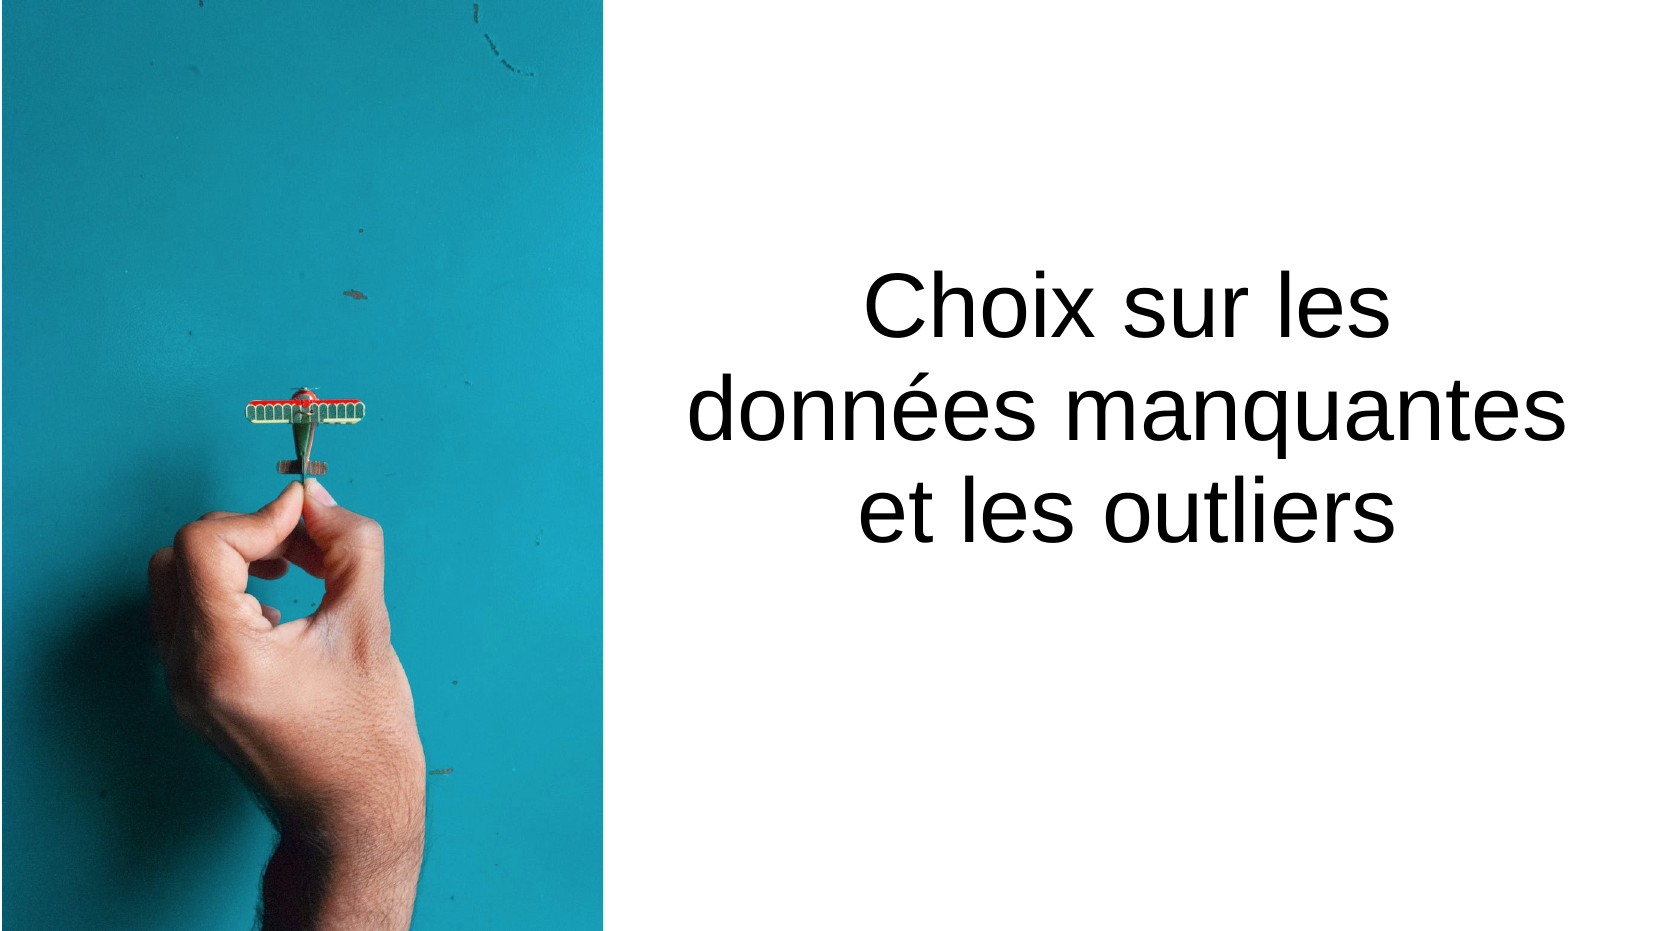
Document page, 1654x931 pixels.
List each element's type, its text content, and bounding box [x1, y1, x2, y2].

picture [2, 0, 603, 931]
title Choix sur les données manquantes et les outliers [685, 37, 1571, 780]
